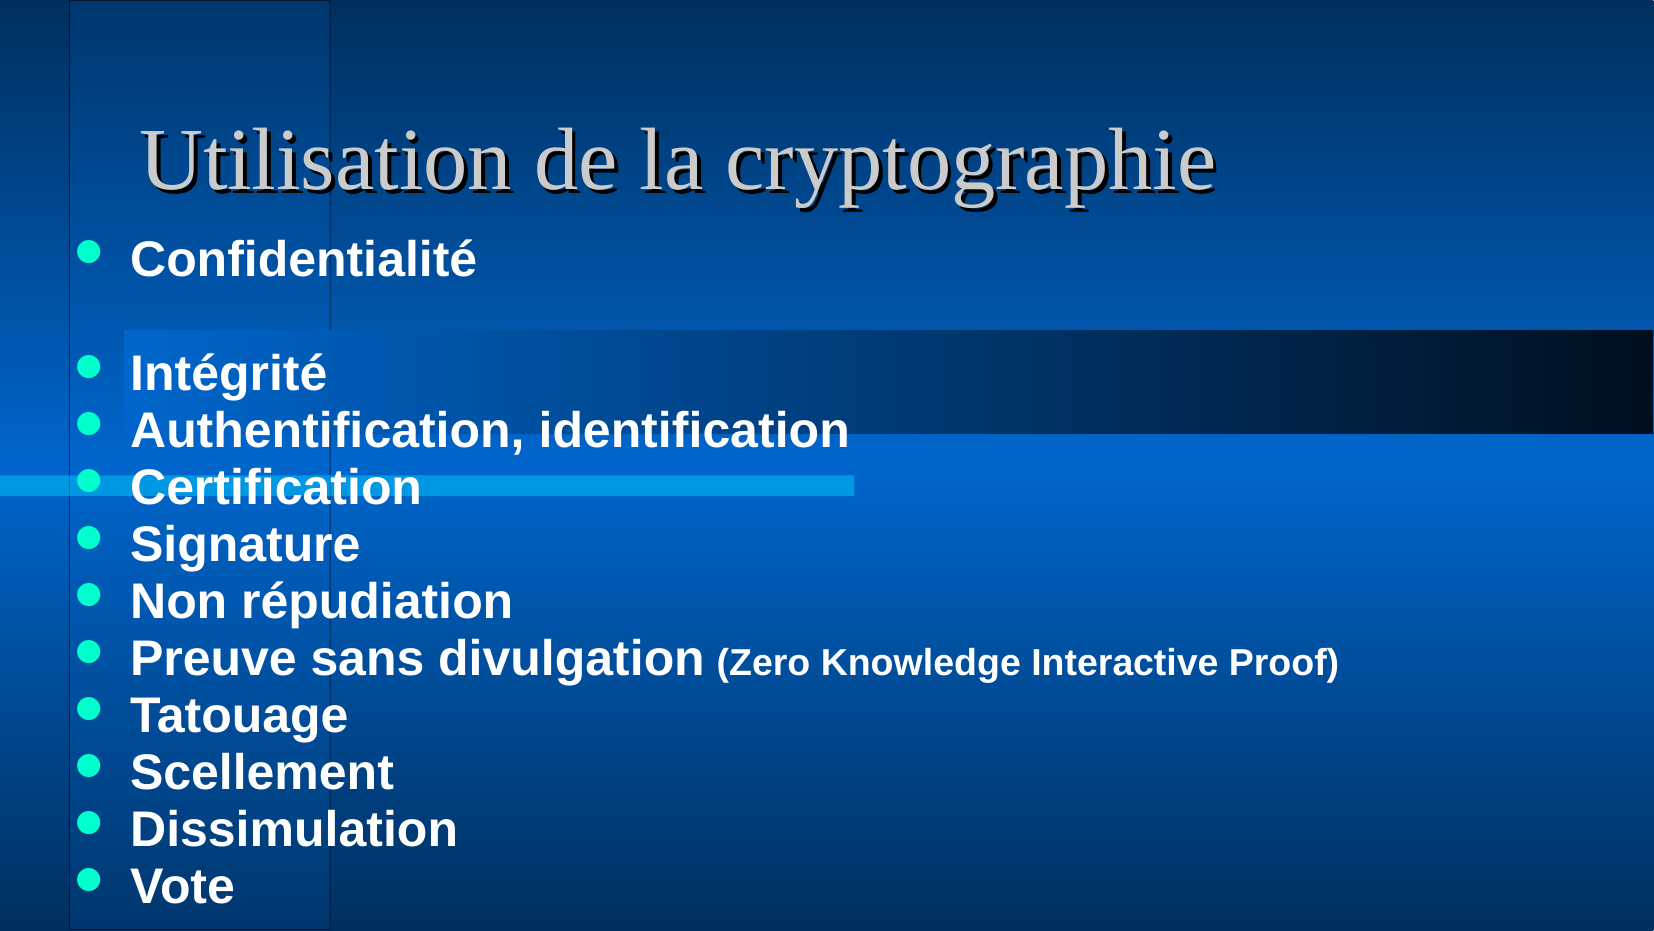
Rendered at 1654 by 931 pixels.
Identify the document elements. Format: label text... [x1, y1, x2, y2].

title Utilisation de la cryptographie [124, 82, 1530, 233]
list Confidentialité Intégrité Authentification, identification Certification Signature Non répudiation Preuve sans divulgation (Zero Knowledge Interactive Proof) Tatouage Scellement Dissimulation Vote [58, 233, 1563, 921]
